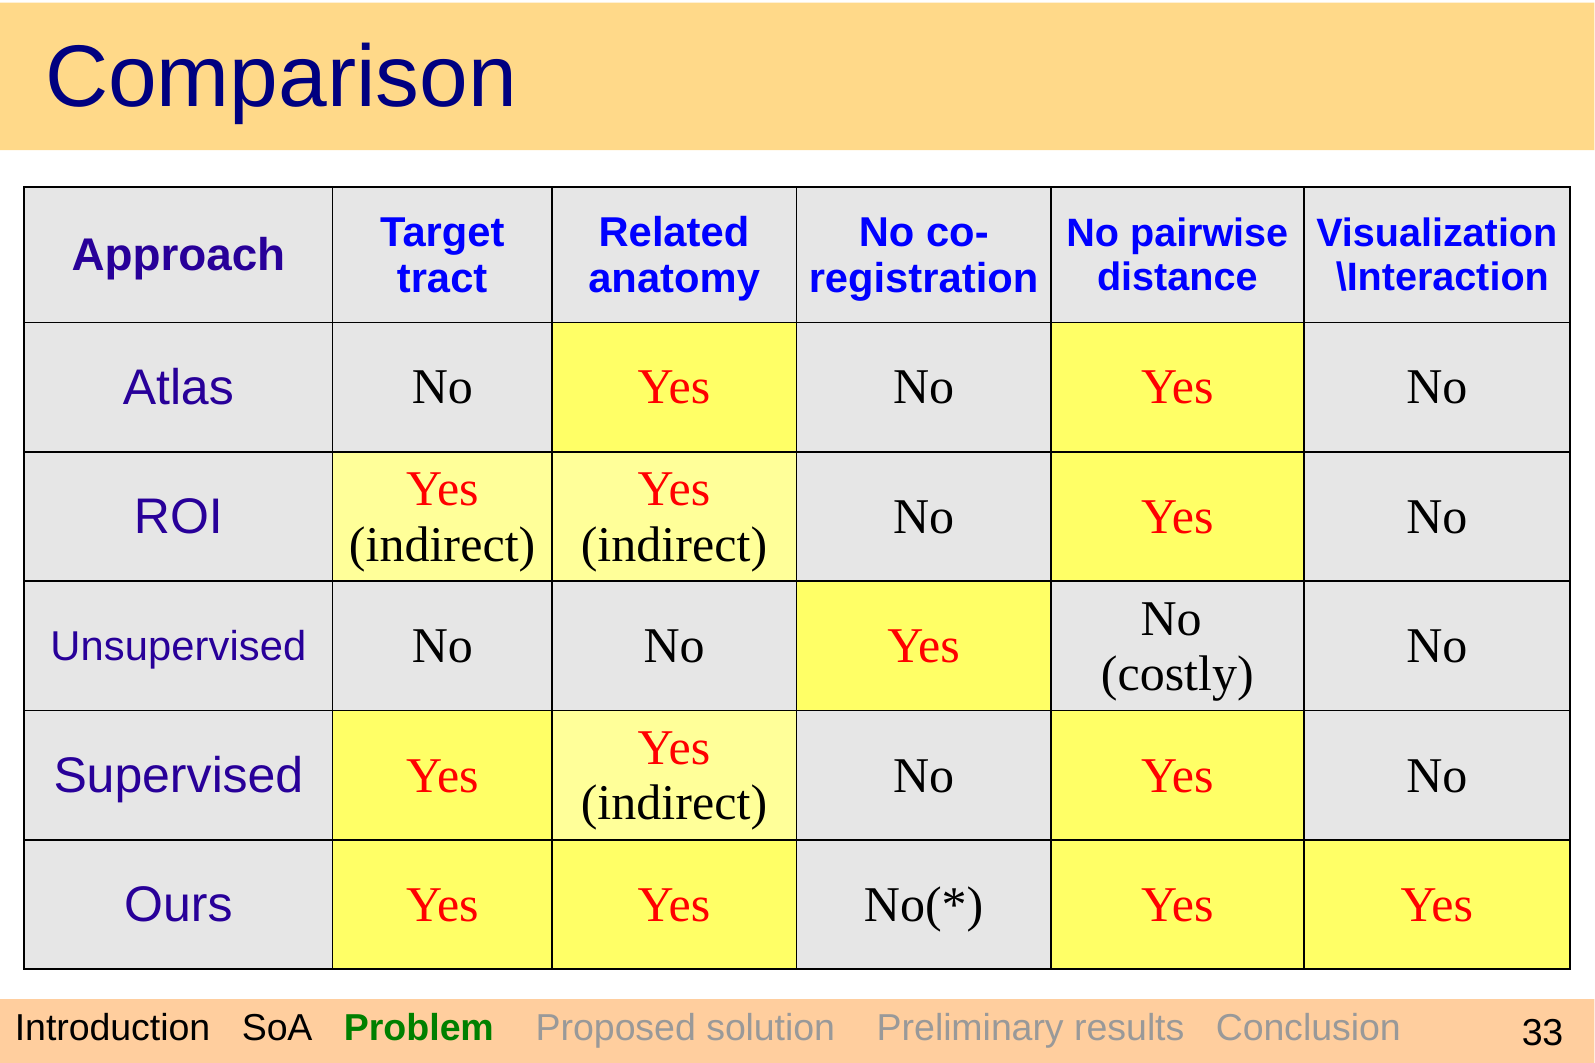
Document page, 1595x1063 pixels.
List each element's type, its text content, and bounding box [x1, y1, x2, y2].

table_cell Yes [553, 323, 796, 451]
table_cell No [1305, 323, 1569, 451]
table_cell No (costly) [1052, 582, 1303, 710]
table_cell Supervised [25, 711, 332, 839]
table_cell No [1305, 711, 1569, 839]
table_cell Yes [1052, 841, 1303, 968]
table_cell Ours [25, 841, 332, 968]
table_header Approach [25, 188, 332, 322]
table_cell ROI [25, 453, 332, 580]
table_cell Yes [1052, 711, 1303, 839]
text_box <number> [1377, 1003, 1579, 1063]
table_cell Unsupervised [25, 582, 332, 710]
table_cell Atlas [25, 323, 332, 451]
table_header Visualization \Interaction [1305, 188, 1569, 322]
table_cell Yes [553, 841, 796, 968]
table_cell No [797, 711, 1050, 839]
table_cell Yes (indirect) [333, 453, 551, 580]
table_cell Yes [333, 711, 551, 839]
table_cell Yes [333, 841, 551, 968]
table_header Target tract [333, 188, 551, 322]
table_cell No [553, 582, 796, 710]
table_cell No [1305, 453, 1569, 580]
table_header Related anatomy [553, 188, 796, 322]
table_cell Yes (indirect) [553, 711, 796, 839]
table_header No co-registration [797, 188, 1050, 322]
table_cell Yes (indirect) [553, 453, 796, 580]
table_cell No(*) [797, 841, 1050, 968]
table_cell No [797, 323, 1050, 451]
table_header No pairwise distance [1052, 188, 1303, 322]
table_cell No [333, 582, 551, 710]
table_cell Yes [797, 582, 1050, 710]
table_cell No [333, 323, 551, 451]
table_cell Yes [1052, 323, 1303, 451]
text_box Introduction SoA Problem Proposed solution Preliminary results Conclusion [0, 999, 1595, 1063]
table_cell No [797, 453, 1050, 580]
title Comparison [0, 2, 1595, 151]
table_cell Yes [1052, 453, 1303, 580]
table_cell Yes [1305, 841, 1569, 968]
table_cell No [1305, 582, 1569, 710]
